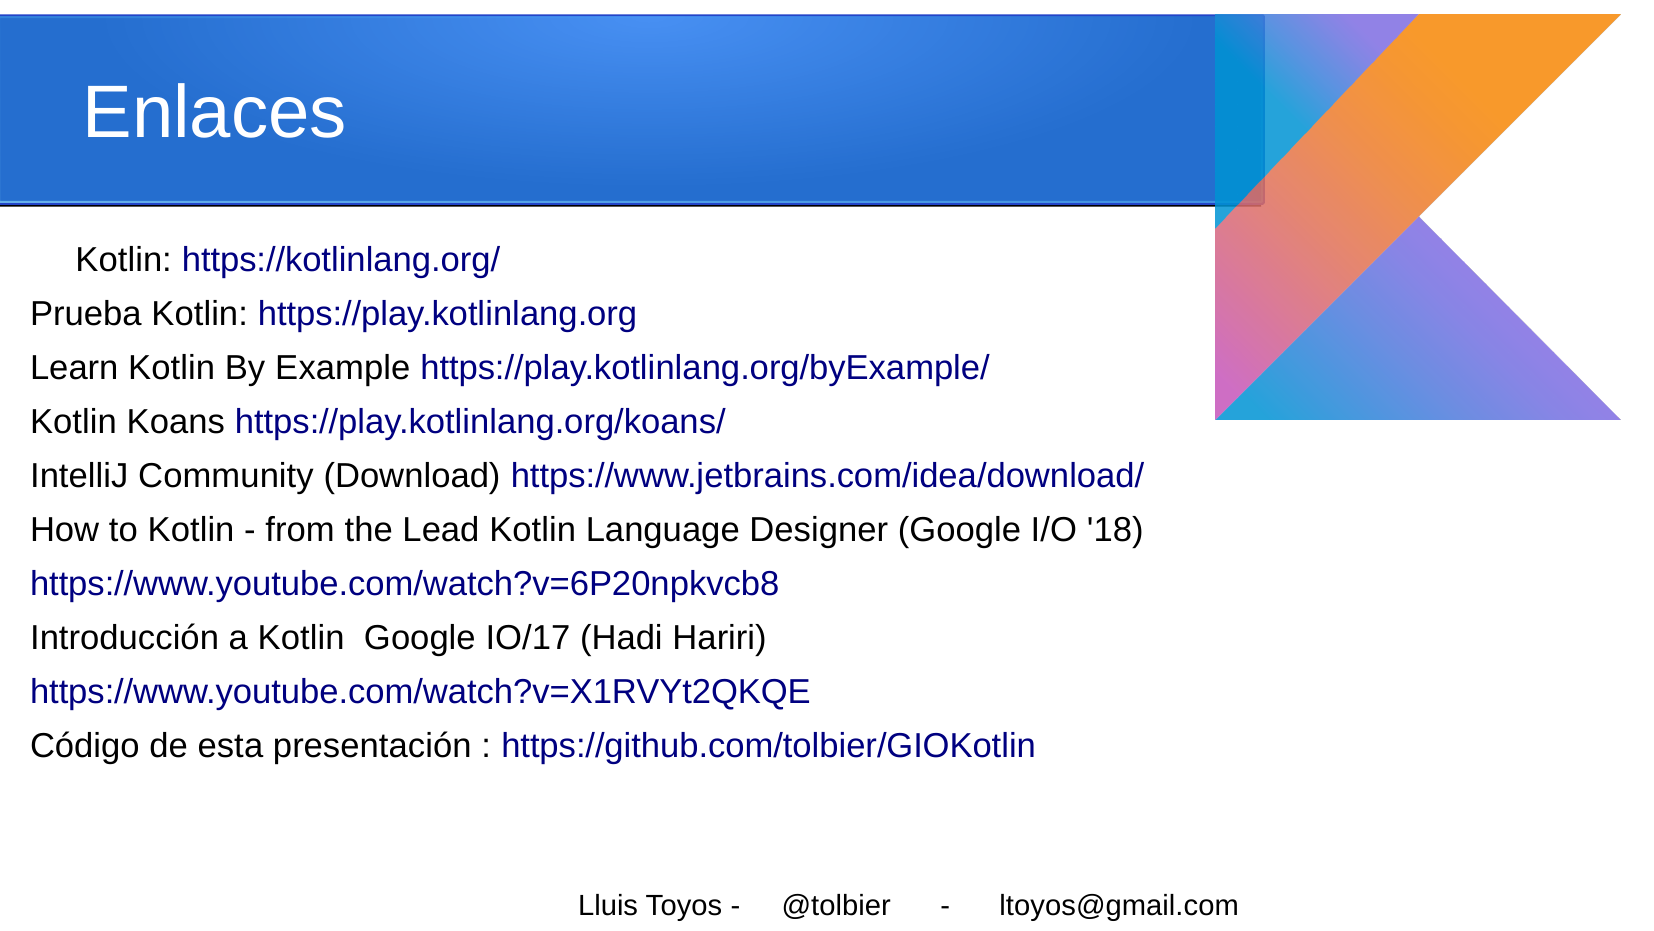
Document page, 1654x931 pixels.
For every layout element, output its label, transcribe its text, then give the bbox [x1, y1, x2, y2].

title Enlaces [82, 35, 1215, 189]
picture [1215, 14, 1621, 421]
list Kotlin: https://kotlinlang.org/ Prueba Kotlin: https://play.kotlinlang.org Learn Kotlin By Example https://play.kotlinlang.org/byExample/ Kotlin Koans https://play.kotlinlang.org/koans/ IntelliJ Community (Download) https://www.jetbrains.com/idea/download/ How to Kotlin - from the Lead Kotlin Language Designer (Google I/O '18) https://www.youtube.com/watch?v=6P20npkvcb8 Introducción a Kotlin Google IO/17 (Hadi Hariri) https://www.youtube.com/watch?v=X1RVYt2QKQE Código de esta presentación : https://github.com/tolbier/GIOKotlin [30, 240, 1256, 780]
